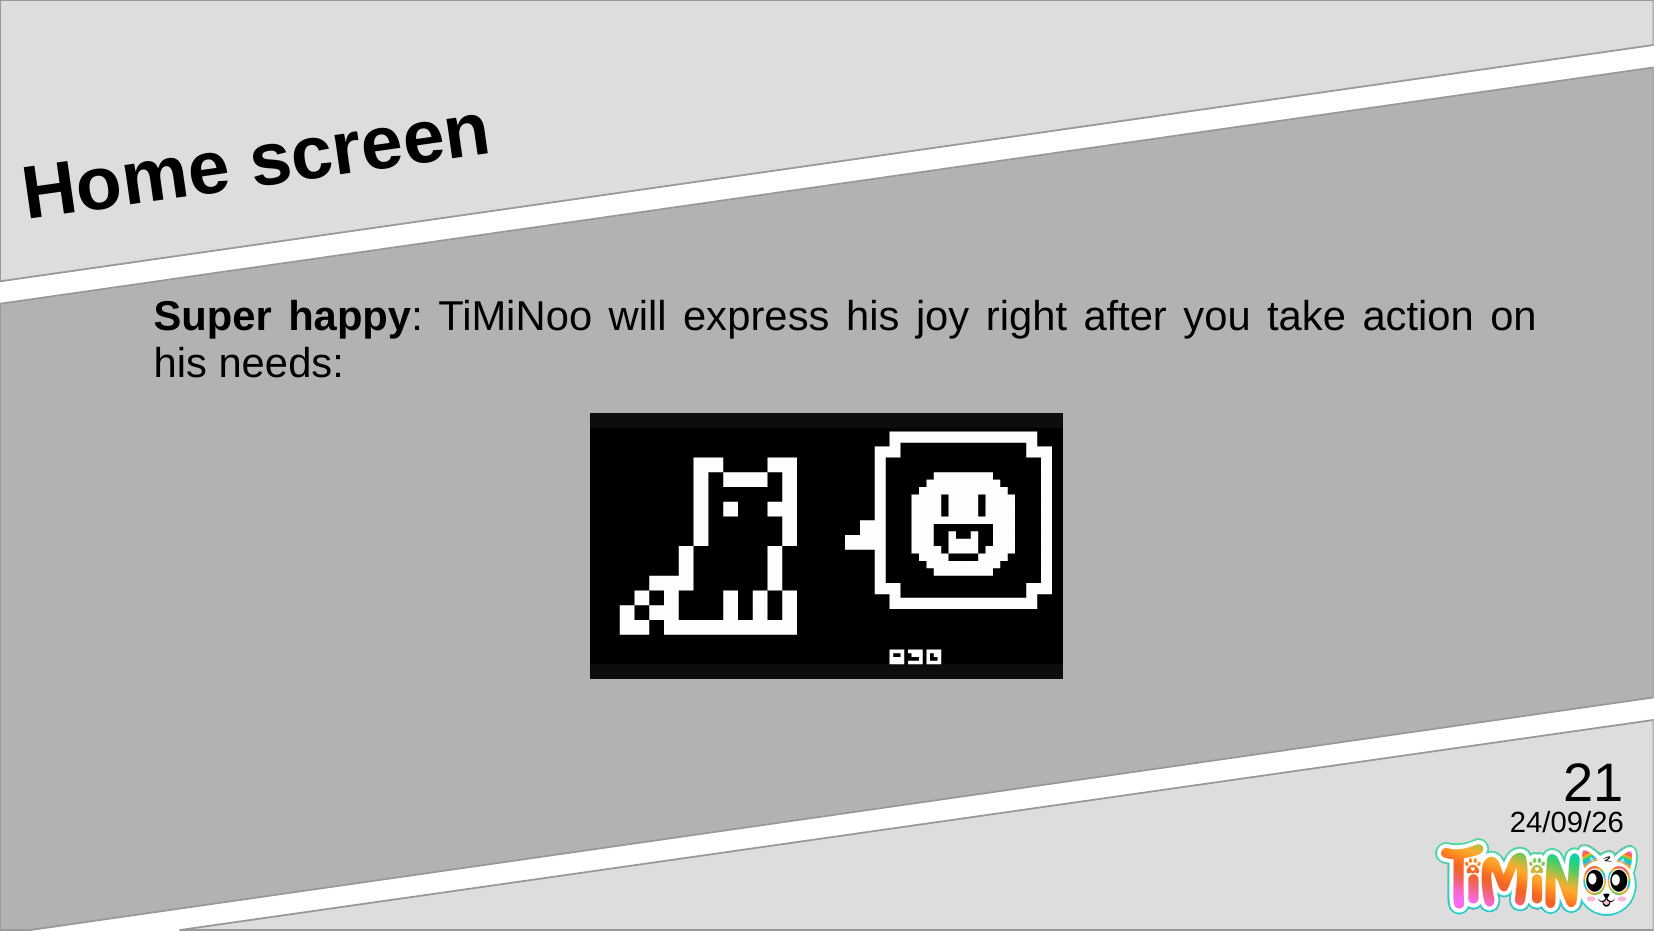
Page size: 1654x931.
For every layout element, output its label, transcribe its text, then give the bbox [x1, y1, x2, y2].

list Super happy: TiMiNoo will express his joy right after you take action on his needs: [82, 292, 1538, 833]
picture [590, 413, 1063, 679]
title Home screen [11, 0, 1496, 272]
picture [1435, 838, 1638, 916]
